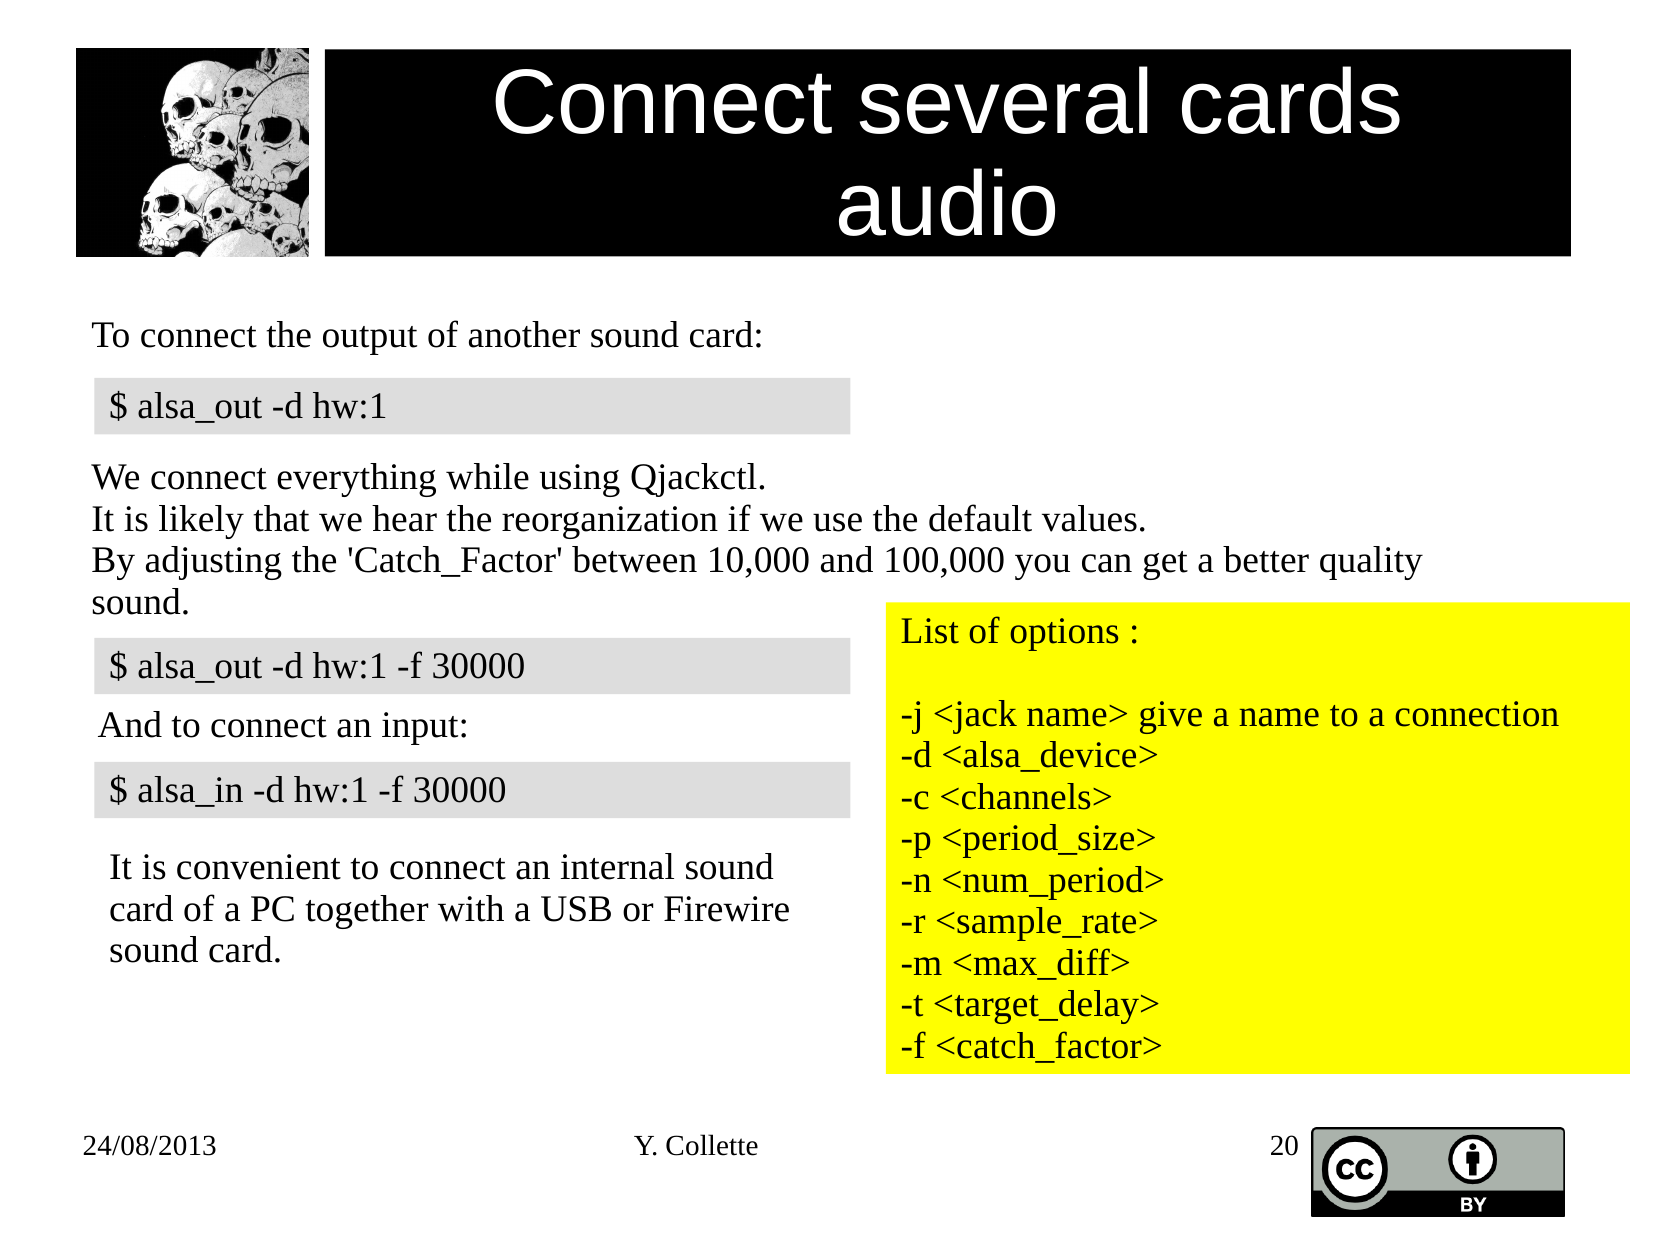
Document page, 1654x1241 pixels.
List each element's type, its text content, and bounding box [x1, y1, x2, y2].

picture [76, 48, 309, 257]
text_box $ alsa_out -d hw:1 -f 30000 [94, 637, 851, 695]
text_box It is convenient to connect an internal sound card of a PC together with a USB or Firewire sound card. [94, 838, 851, 978]
title Connect several cards audio [324, 49, 1571, 257]
text_box We connect everything while using Qjackctl. It is likely that we hear the reorganization if we use the default values. By adjusting the 'Catch_Factor' between 10,000 and 100,000 you can get a better quality sound. [76, 448, 1495, 630]
text_box $ alsa_out -d hw:1 [94, 377, 851, 435]
picture [1311, 1127, 1565, 1217]
text_box $ alsa_in -d hw:1 -f 30000 [94, 761, 851, 819]
text_box List of options : -j <jack name> give a name to a connection -d <alsa_device> -c <channels> -p <period_size> -n <num_period> -r <sample_rate> -m <max_diff> -t <target_delay> -f <catch_factor> [885, 602, 1630, 1074]
text_box And to connect an input: [82, 696, 827, 754]
text_box To connect the output of another sound card: [76, 307, 821, 364]
